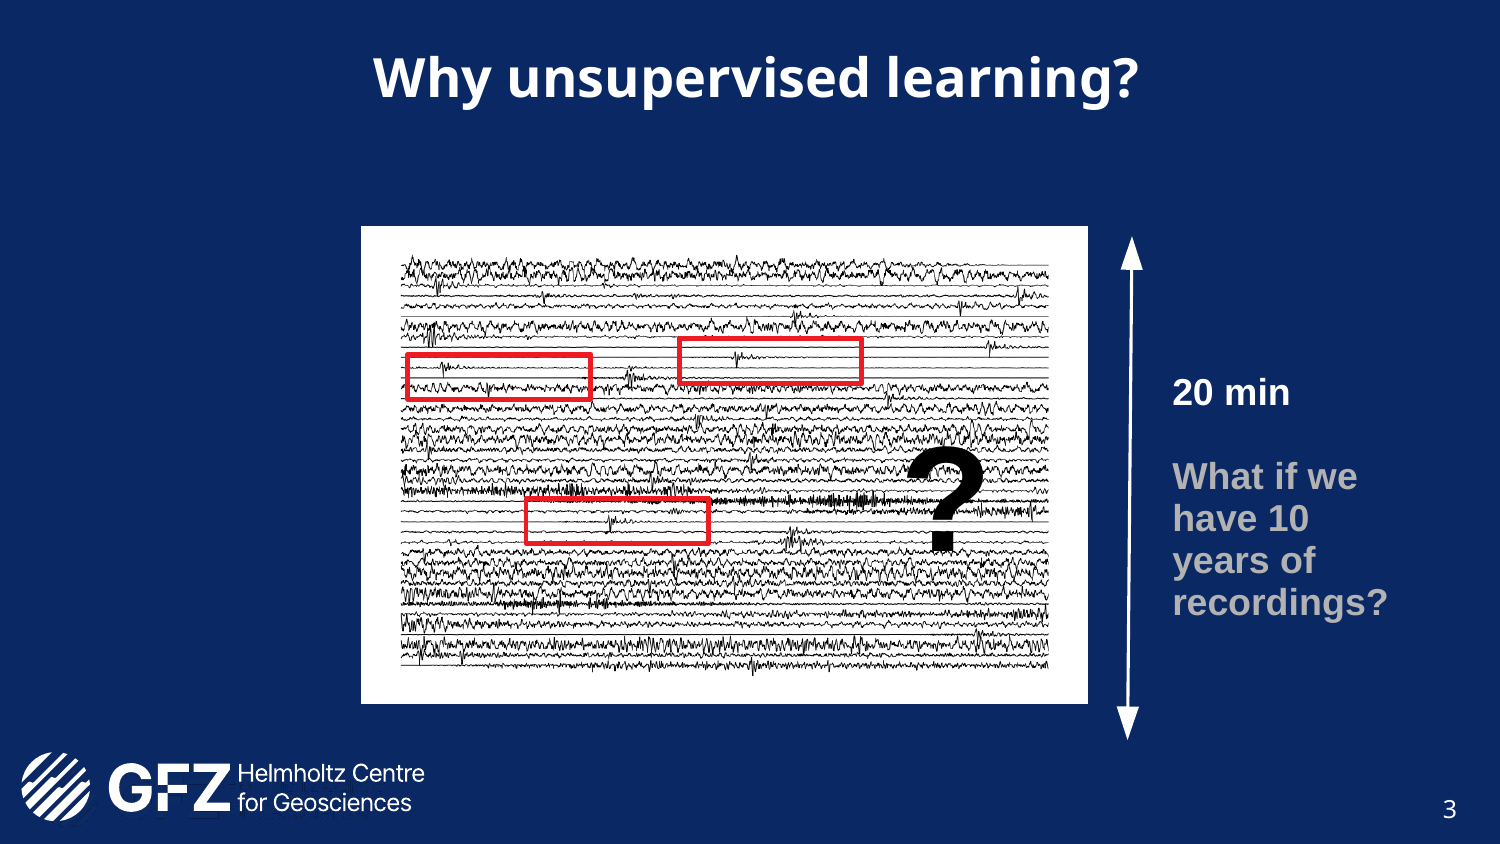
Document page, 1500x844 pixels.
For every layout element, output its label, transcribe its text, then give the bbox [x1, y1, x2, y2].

text_box ? [885, 408, 1008, 591]
text_box [407, 354, 591, 400]
picture [39, 767, 83, 805]
picture [39, 767, 385, 827]
title Why unsupervised learning? [39, 35, 1475, 198]
picture [377, 800, 385, 809]
picture [361, 226, 1088, 704]
picture [39, 767, 65, 788]
text_box [679, 338, 862, 384]
text_box 20 min What if we have 10 years of recordings? [1157, 364, 1424, 632]
text_box [525, 498, 709, 544]
picture [39, 767, 48, 776]
